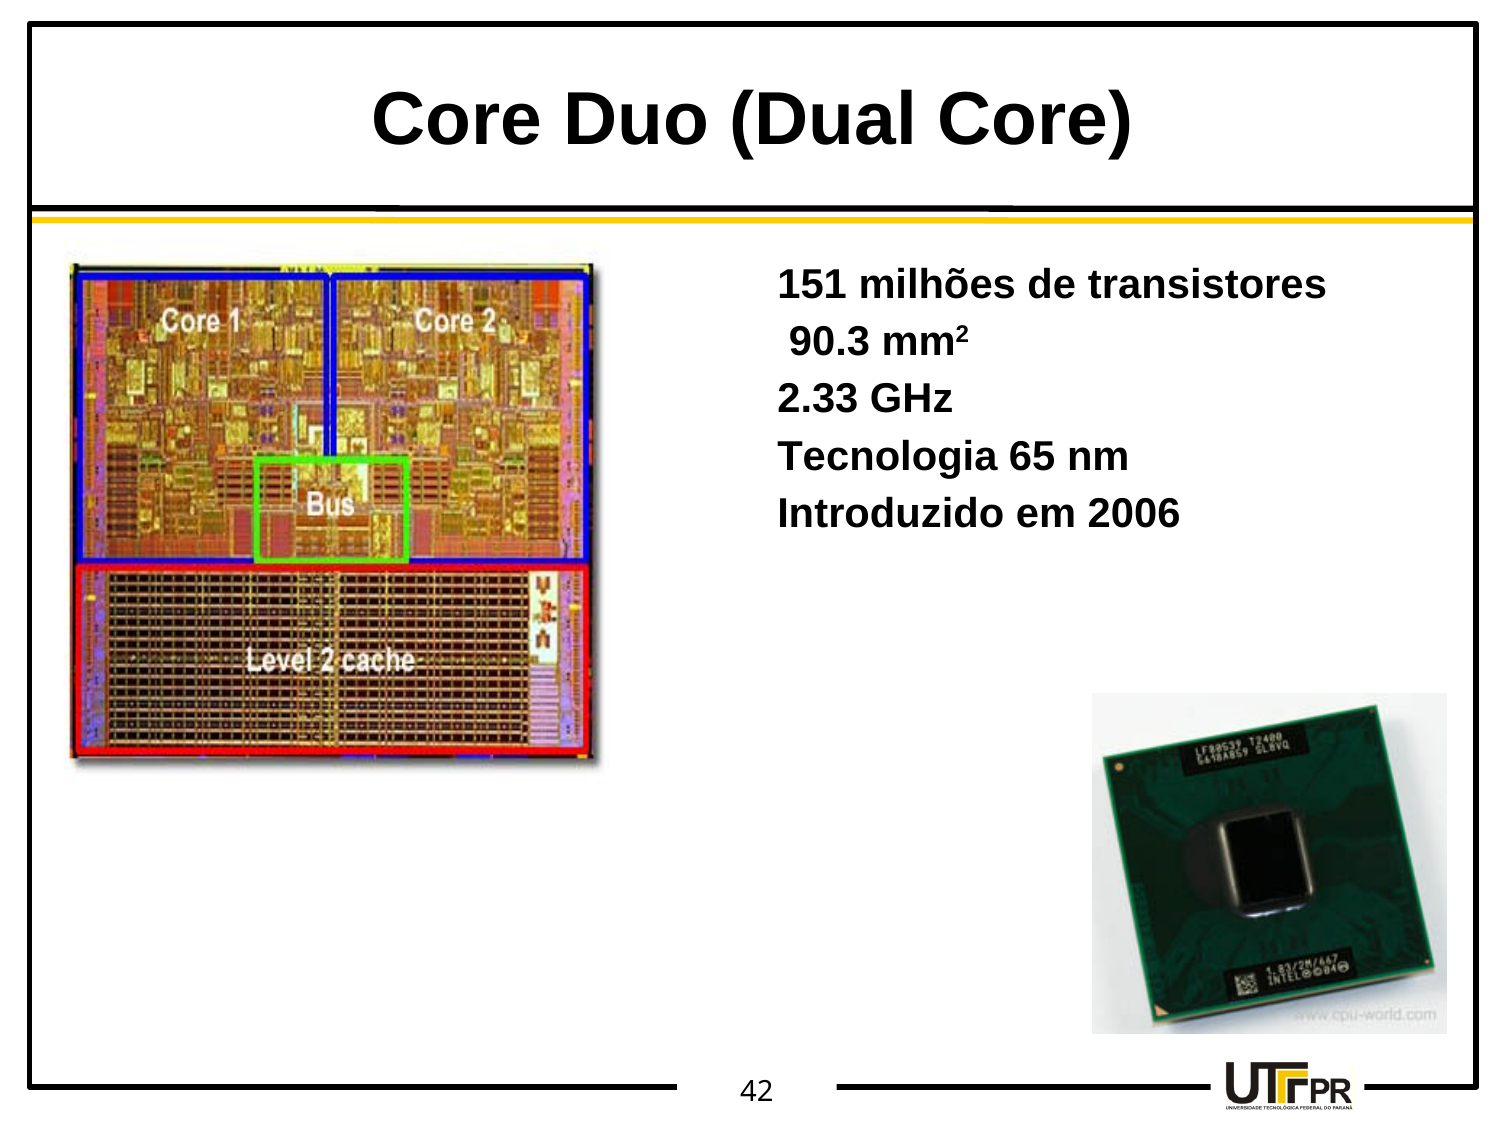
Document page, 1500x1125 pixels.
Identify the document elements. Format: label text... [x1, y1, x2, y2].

picture [1225, 1062, 1353, 1110]
picture [1092, 693, 1447, 1034]
title Core Duo (Dual Core) [29, 47, 1477, 195]
list 151 milhões de transistores 90.3 mm2 2.33 GHz Tecnologia 65 nm Introduzido em 2006 [762, 257, 1428, 1027]
picture [41, 236, 621, 792]
